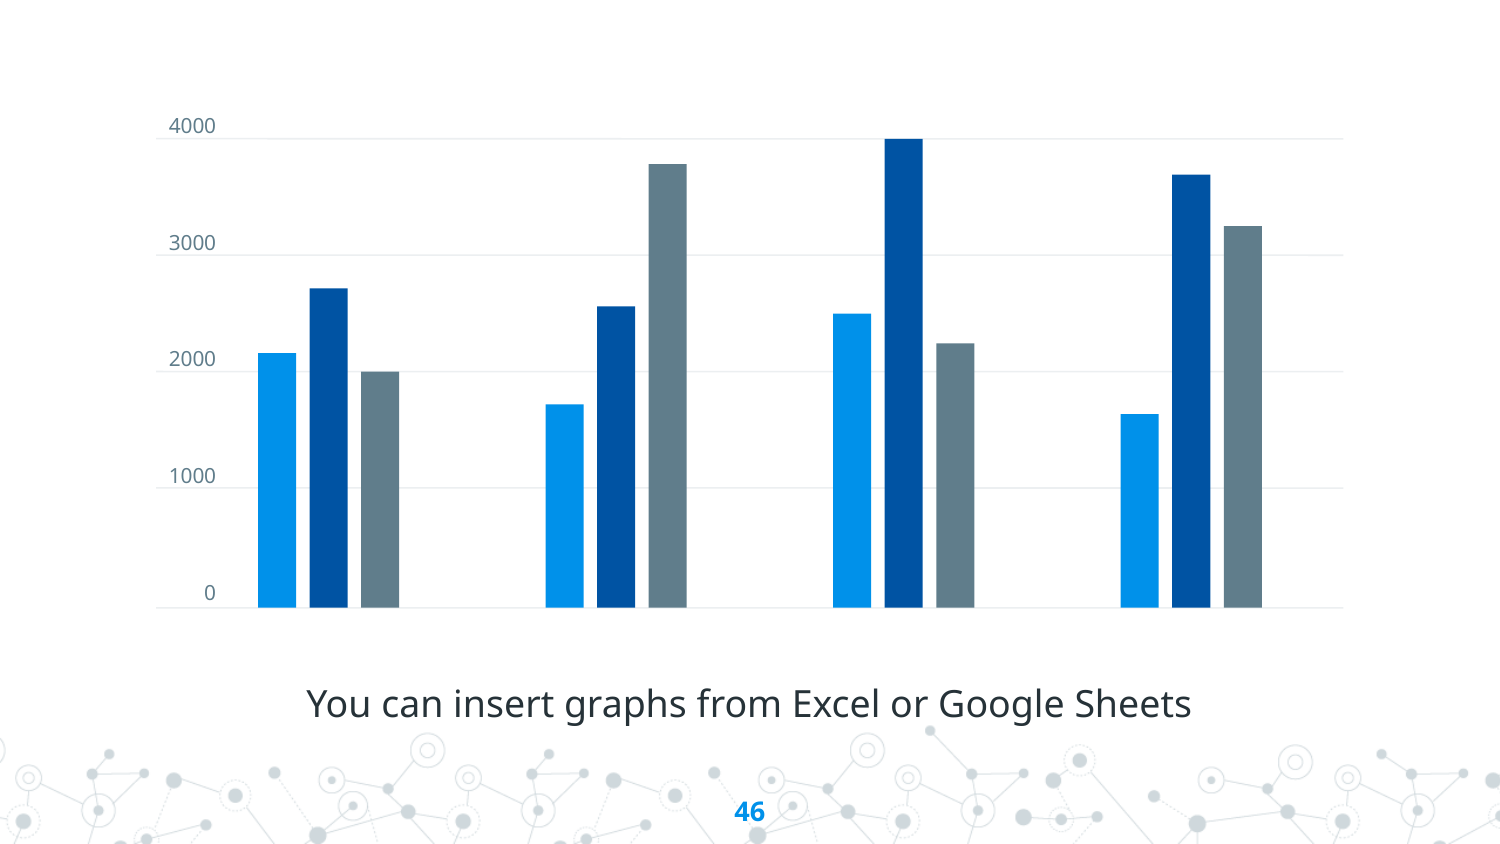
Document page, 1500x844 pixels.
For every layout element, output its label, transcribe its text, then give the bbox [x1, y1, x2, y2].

text_box [648, 164, 687, 608]
text_box You can insert graphs from Excel or Google Sheets [74, 665, 1425, 726]
text_box 4000 3000 2000 1000 0 [156, 112, 216, 610]
text_box [258, 353, 297, 608]
text_box [597, 306, 636, 608]
text_box [936, 343, 975, 608]
text_box <number> [0, 779, 1500, 844]
text_box [884, 138, 923, 608]
picture [0, 0, 1500, 779]
text_box [361, 371, 400, 608]
text_box [309, 288, 348, 608]
text_box [833, 313, 872, 608]
text_box [1120, 414, 1159, 608]
text_box [1172, 174, 1211, 608]
text_box [1223, 226, 1262, 608]
text_box [545, 404, 584, 608]
